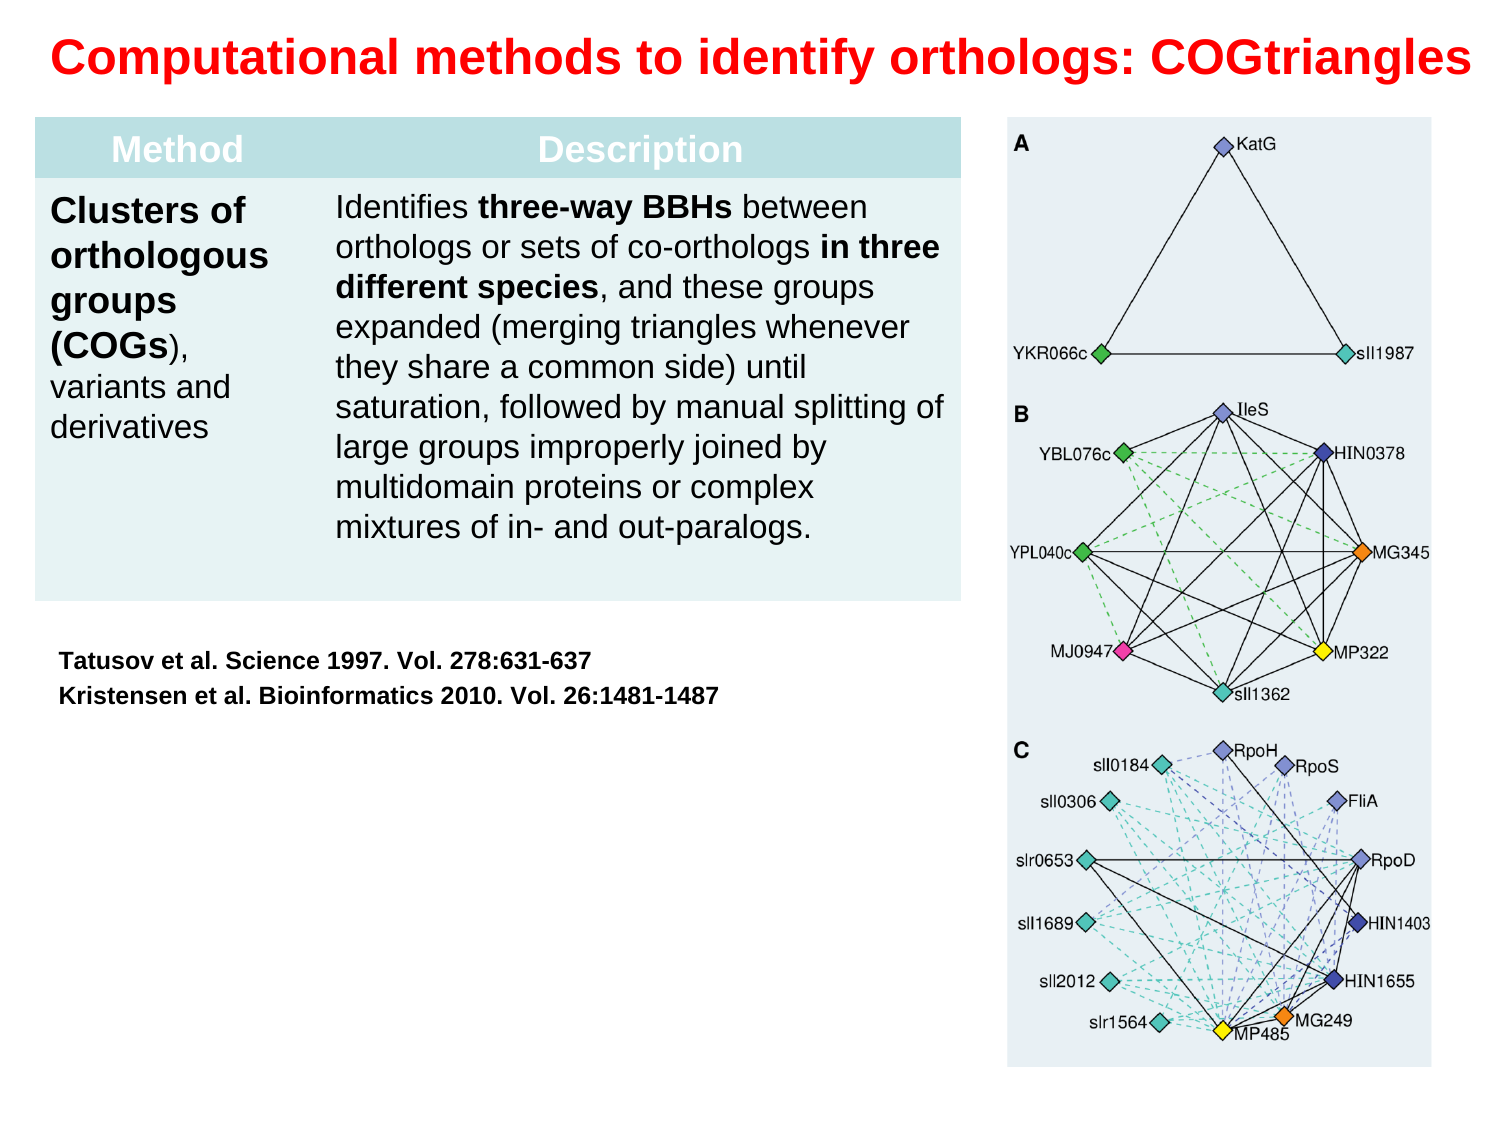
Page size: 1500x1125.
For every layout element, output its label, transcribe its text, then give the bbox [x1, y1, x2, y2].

text_box Tatusov et al. Science 1997. Vol. 278:631-637 [58, 644, 739, 679]
table_header Method [35, 117, 321, 178]
text_box Computational methods to identify orthologs: COGtriangles [35, 17, 1489, 93]
table_cell Clusters of orthologous groups (COGs), variants and derivatives [35, 178, 321, 601]
table_header Description [321, 117, 961, 178]
table_cell Identifies three-way BBHs between orthologs or sets of co-orthologs in three different species, and these groups expanded (merging triangles whenever they share a common side) until saturation, followed by manual splitting of large groups improperly joined by multidomain proteins or complex mixtures of in- and out-paralogs. [321, 178, 961, 601]
text_box Kristensen et al. Bioinformatics 2010. Vol. 26:1481-1487 [58, 679, 739, 727]
picture [1007, 117, 1433, 1067]
